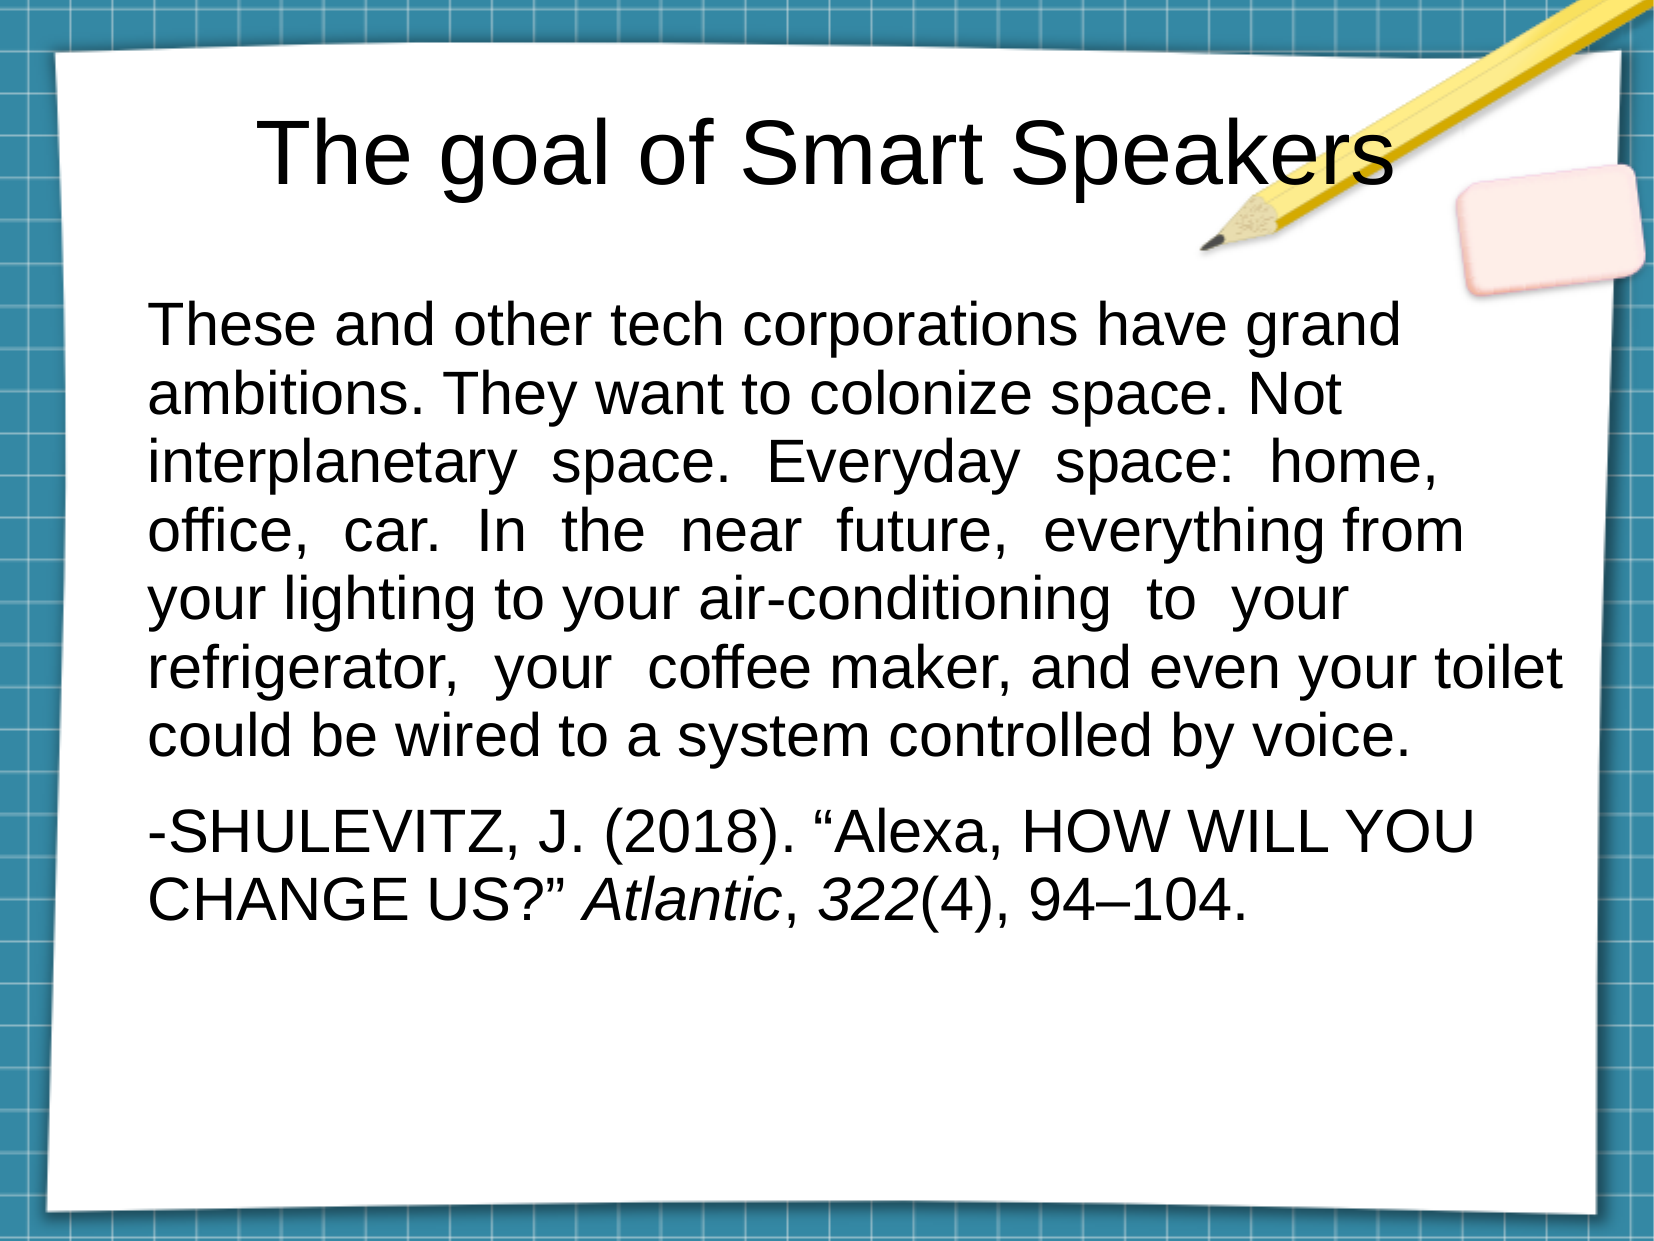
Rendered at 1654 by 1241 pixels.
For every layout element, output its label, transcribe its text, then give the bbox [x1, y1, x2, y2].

picture [0, 0, 1654, 1241]
title The goal of Smart Speakers [82, 49, 1571, 257]
list These and other tech corporations have grand ambitions. They want to colonize space. Not interplanetary space. Everyday space: home, office, car. In the near future, everything from your lighting to your air-conditioning to your refrigerator, your coffee maker, and even your toilet could be wired to a system controlled by voice. -SHULEVITZ, J. (2018). “Alexa, HOW WILL YOU CHANGE US?” Atlantic, 322(4), 94–104. [82, 290, 1571, 1010]
